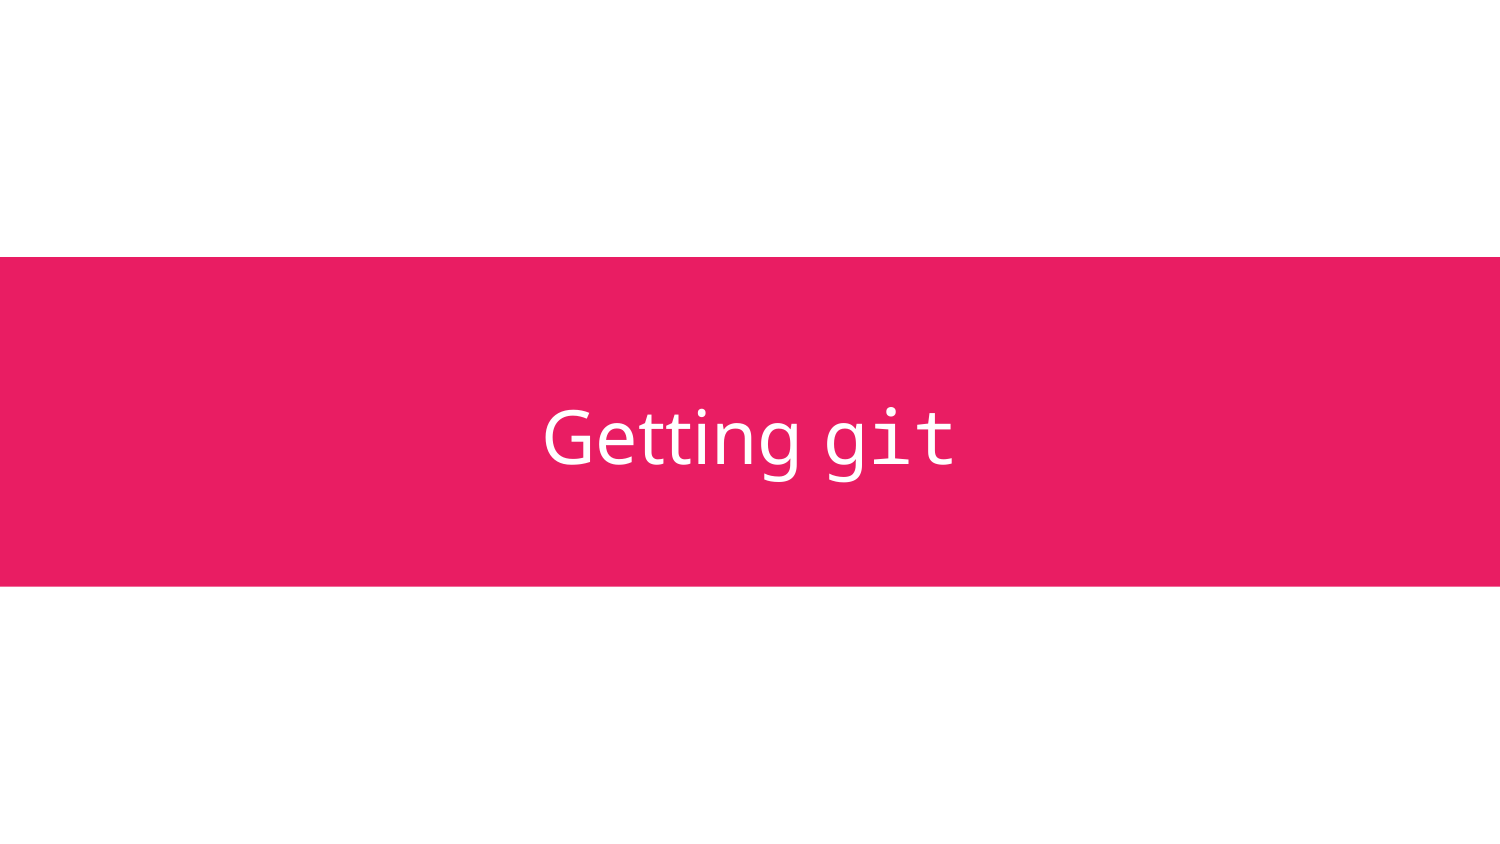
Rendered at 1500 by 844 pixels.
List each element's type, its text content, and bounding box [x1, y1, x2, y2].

title Getting git [70, 309, 1430, 559]
